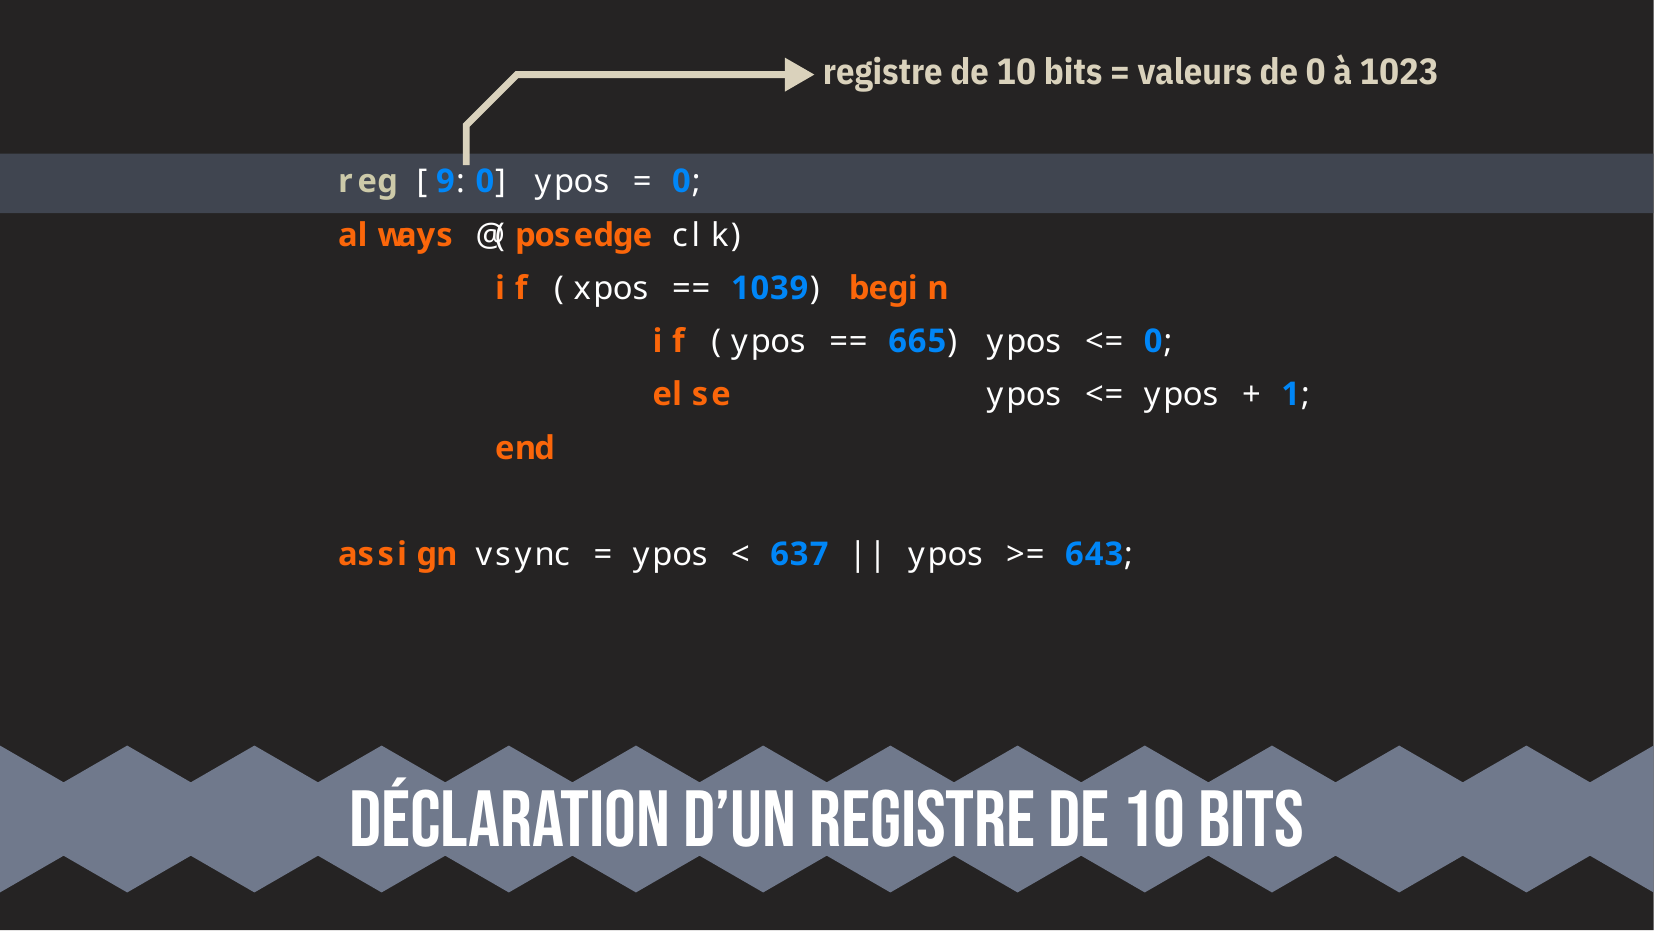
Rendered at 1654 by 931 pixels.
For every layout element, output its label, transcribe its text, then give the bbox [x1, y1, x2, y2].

picture [0, 0, 1654, 741]
title Déclaration d’un registre de 10 bits [54, 768, 1600, 877]
